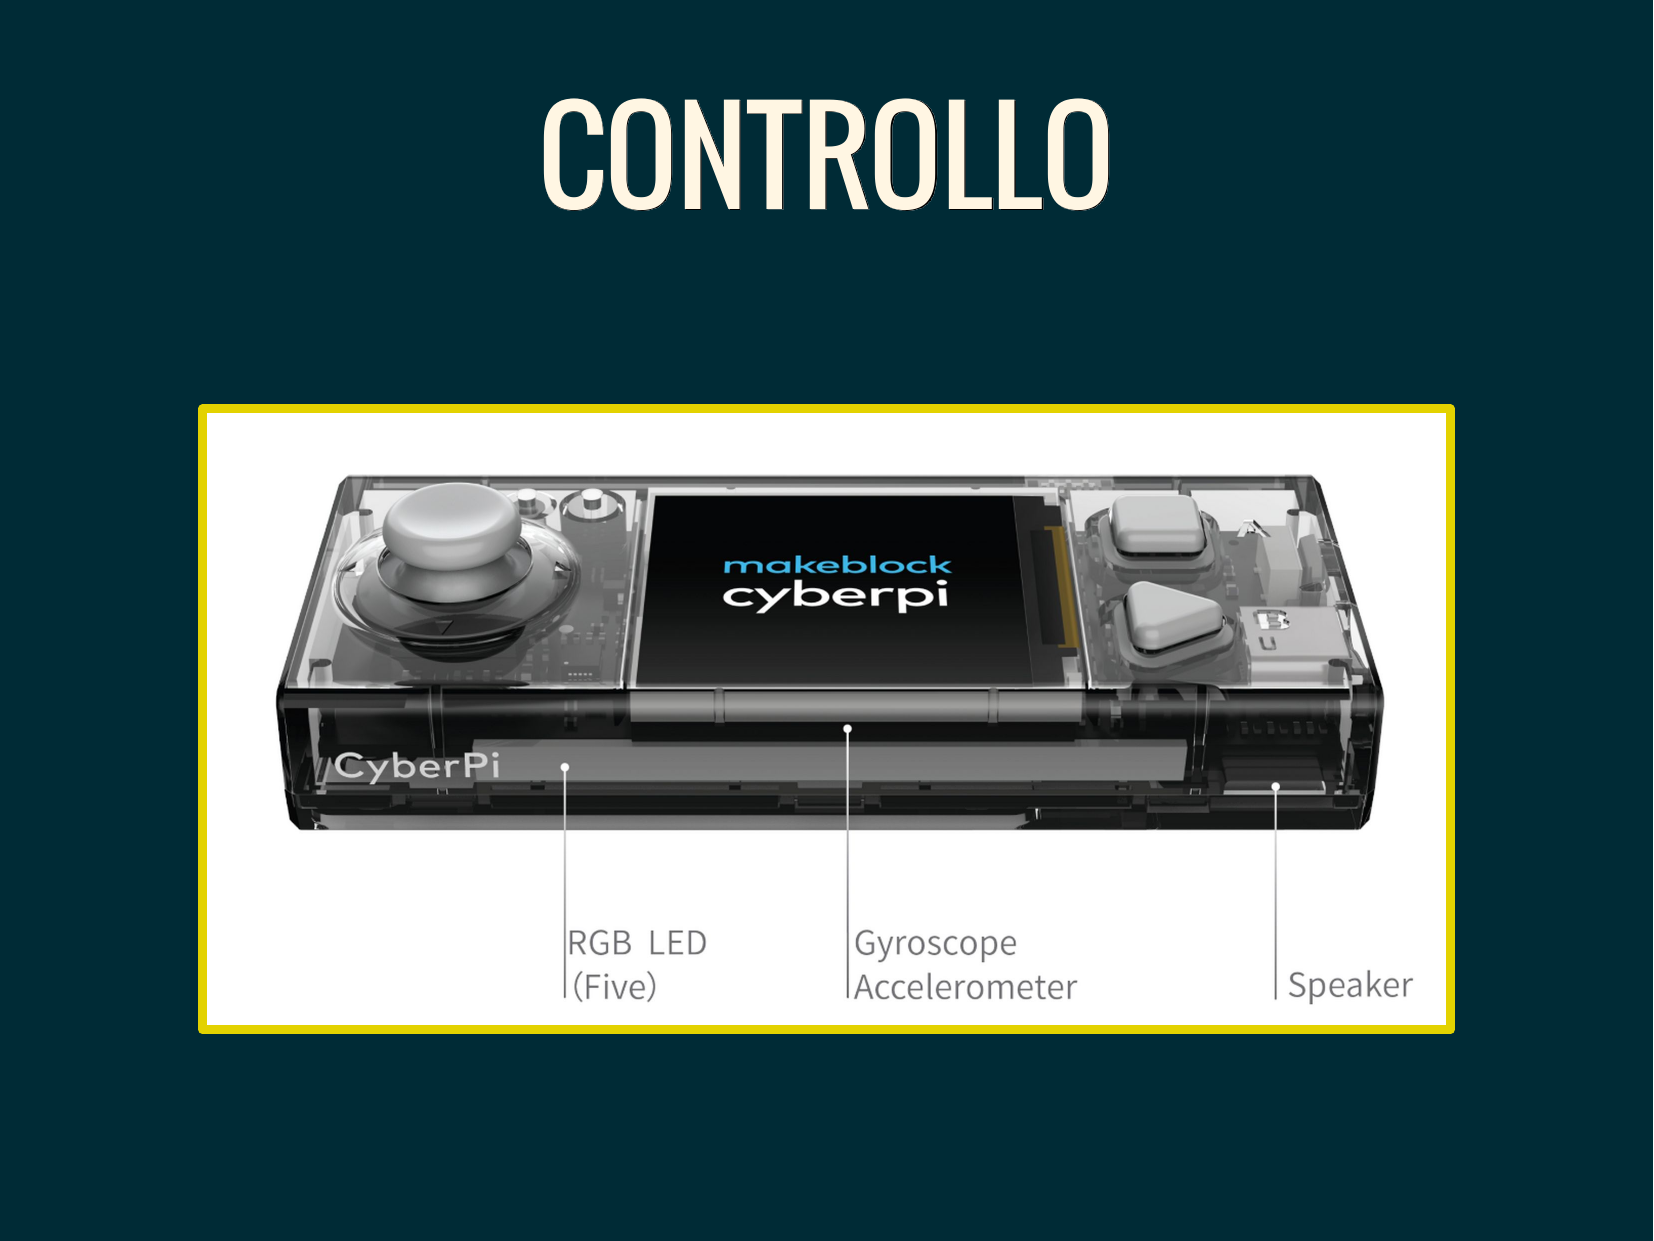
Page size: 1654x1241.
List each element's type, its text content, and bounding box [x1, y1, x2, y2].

picture [207, 413, 1446, 1026]
title CONTROLLO [82, 49, 1571, 257]
